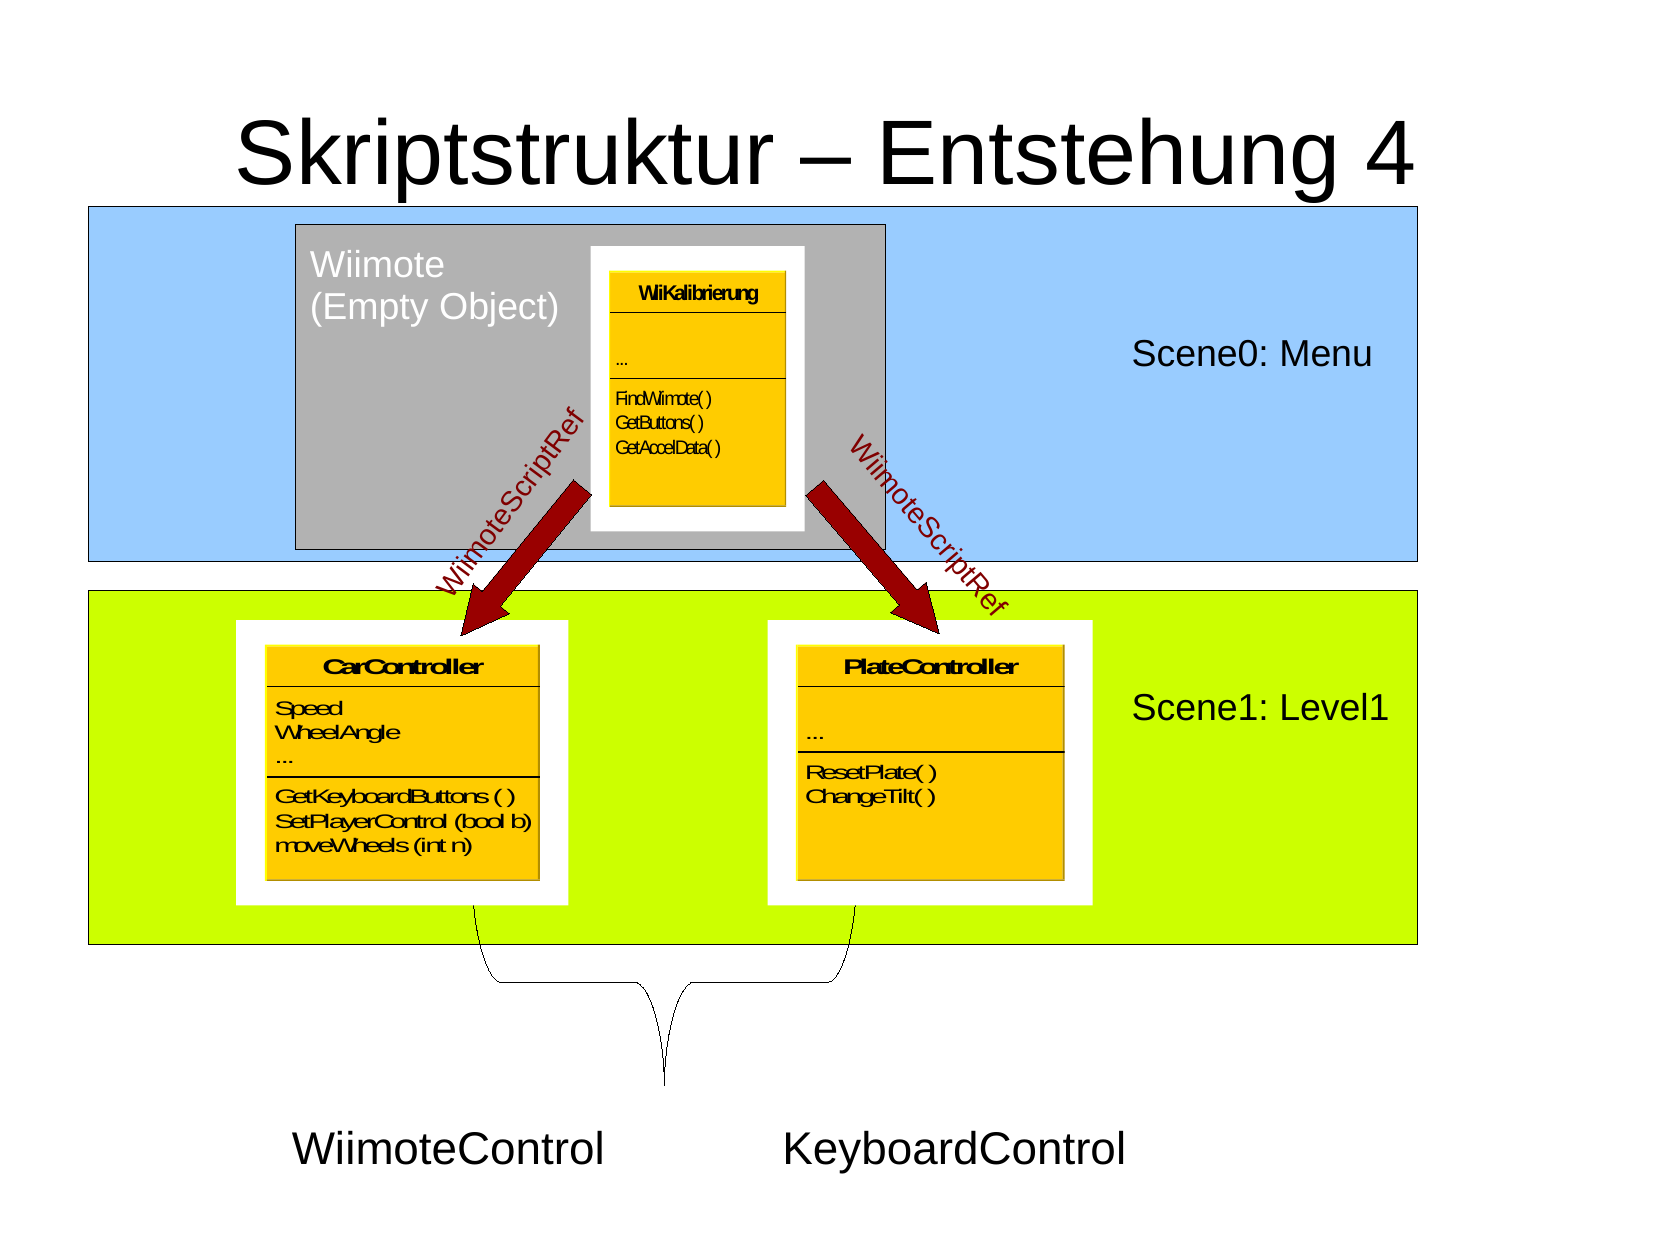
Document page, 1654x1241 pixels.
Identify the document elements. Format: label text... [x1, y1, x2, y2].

text_box KeyboardControl [767, 1115, 1142, 1182]
picture [236, 620, 569, 906]
text_box WiimoteScriptRef [414, 385, 606, 621]
title Skriptstruktur – Entstehung 4 [82, 49, 1571, 257]
text_box Scene1: Level1 [1116, 679, 1405, 737]
text_box WiimoteScriptRef [826, 413, 1029, 640]
text_box Scene0: Menu [1116, 324, 1388, 382]
picture [767, 620, 1093, 906]
text_box [88, 206, 1418, 945]
text_box Wiimote (Empty Object) [295, 236, 575, 336]
picture [590, 246, 805, 532]
text_box WiimoteControl [277, 1115, 621, 1182]
